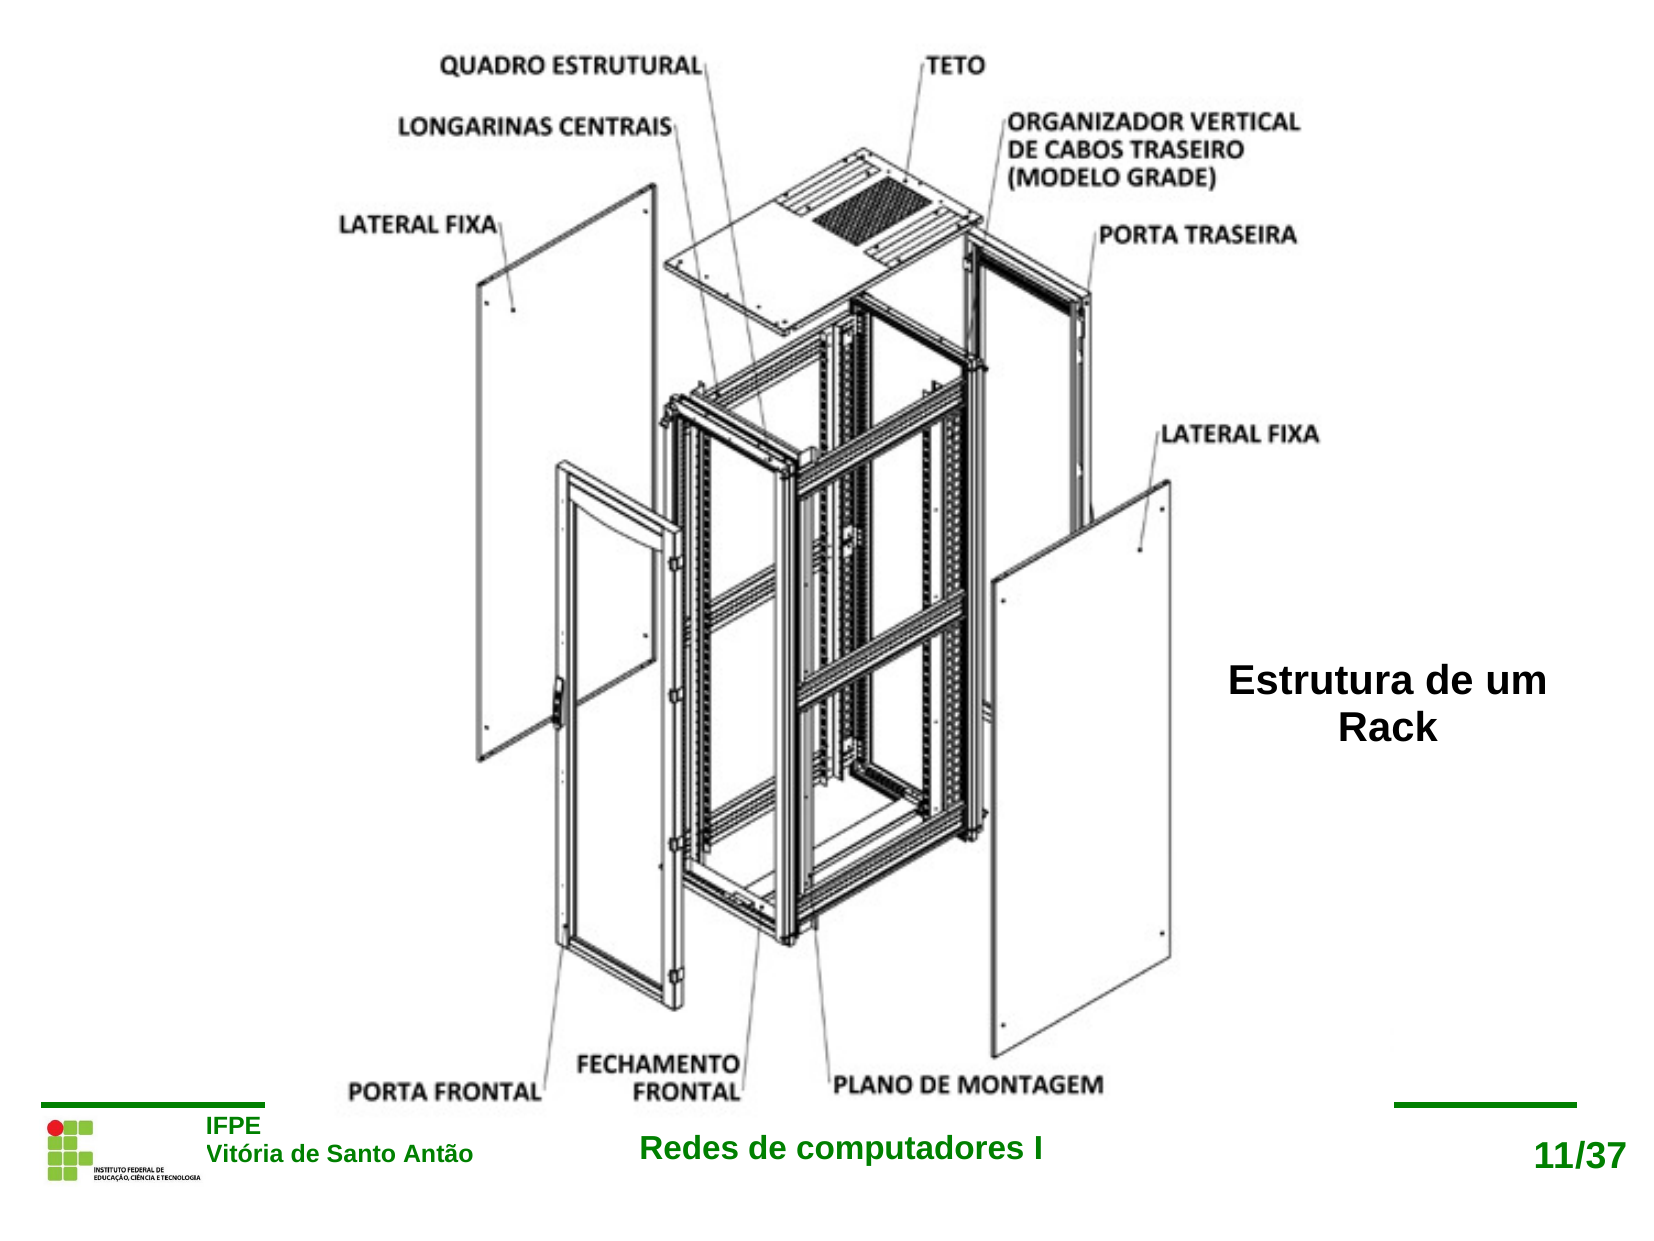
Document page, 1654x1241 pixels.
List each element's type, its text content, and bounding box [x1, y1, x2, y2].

text_box Estrutura de um Rack [1210, 649, 1565, 779]
picture [265, 27, 1394, 1123]
picture [39, 1111, 207, 1191]
